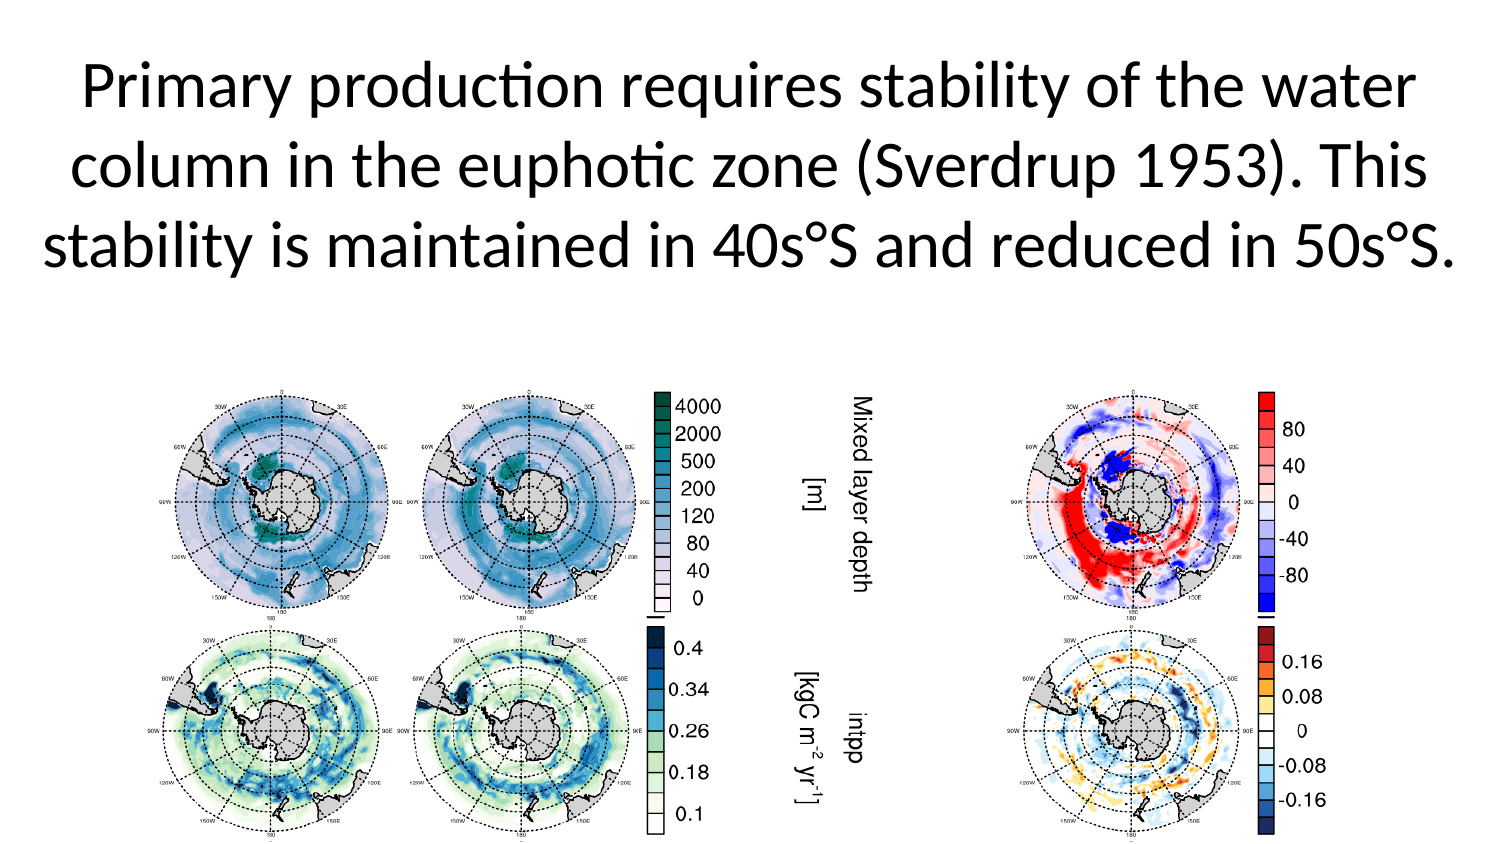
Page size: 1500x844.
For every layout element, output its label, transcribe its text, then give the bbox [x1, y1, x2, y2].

picture [150, 389, 1322, 614]
title Primary production requires stability of the water column in the euphotic zone (Sverdrup 1953). This stability is maintained in 40s°S and reduced in 50s°S. [0, 33, 1500, 175]
picture [123, 616, 1335, 842]
